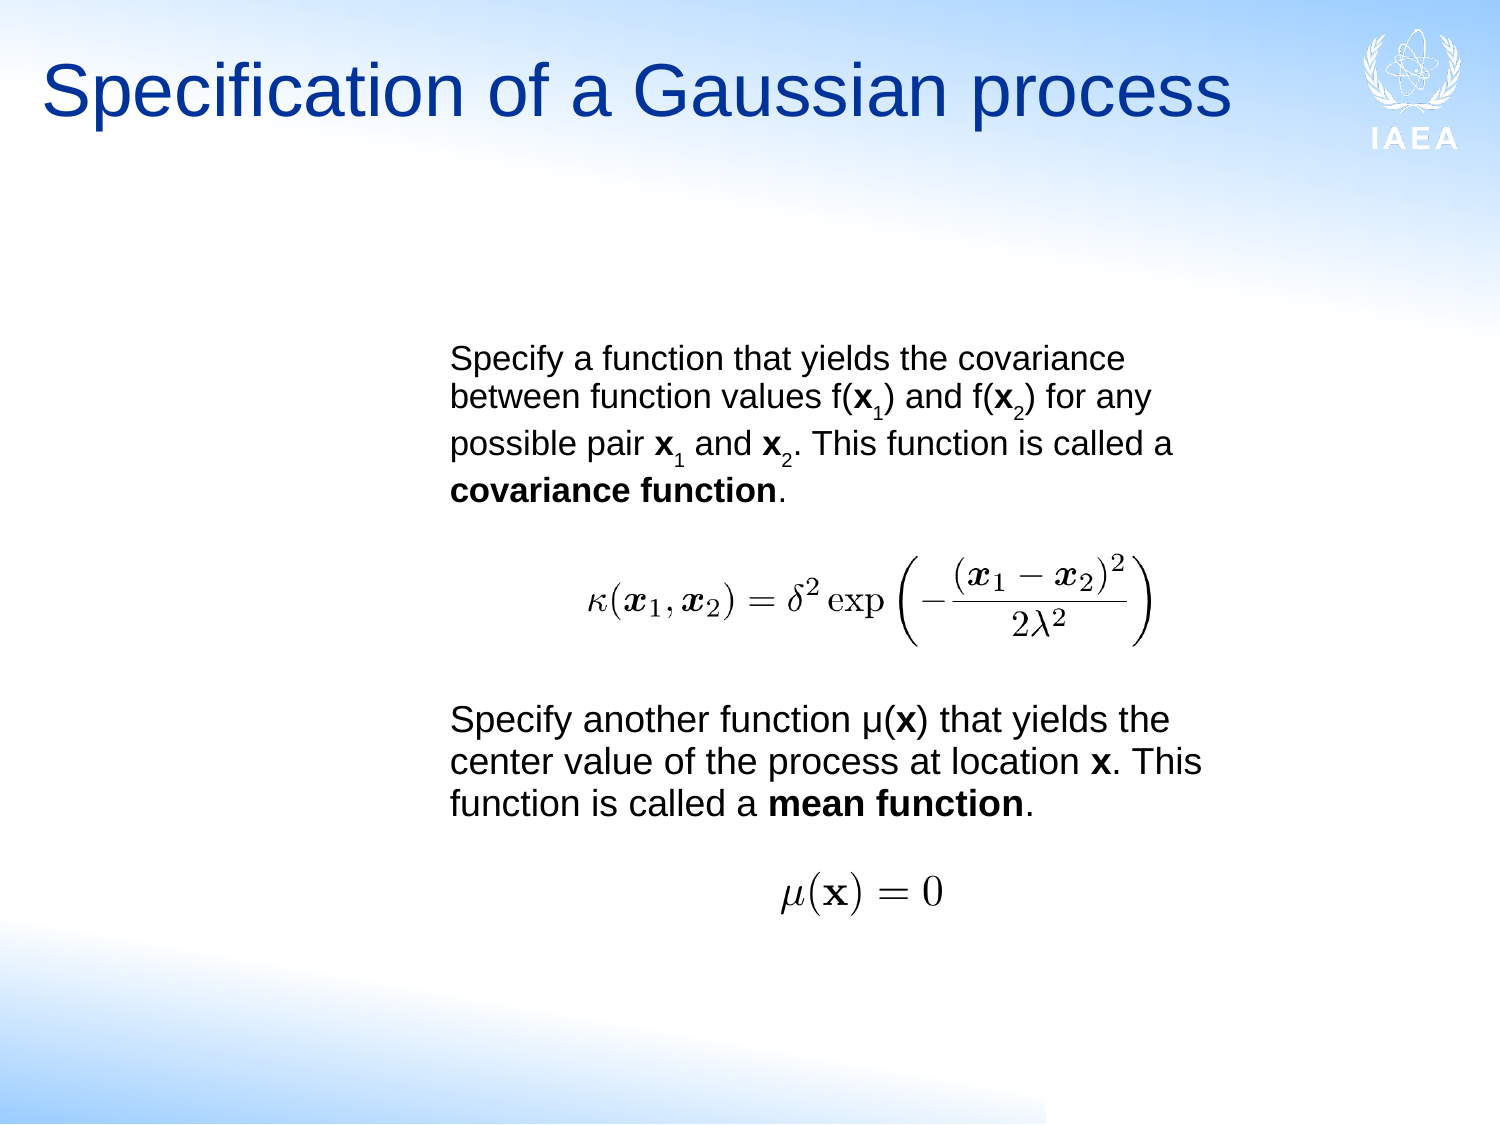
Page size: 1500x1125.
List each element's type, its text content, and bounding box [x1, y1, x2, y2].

text_box Specify a function that yields the covariance between function values f(x1) and f(x2) for any possible pair x1 and x2. This function is called a covariance function. [435, 331, 1262, 521]
picture [1363, 29, 1461, 149]
picture [779, 869, 945, 918]
picture [584, 551, 1154, 648]
title Specification of a Gaussian process [41, 5, 1277, 174]
text_box Specify another function μ(x) that yields the center value of the process at location x. This function is called a mean function. [435, 691, 1262, 881]
